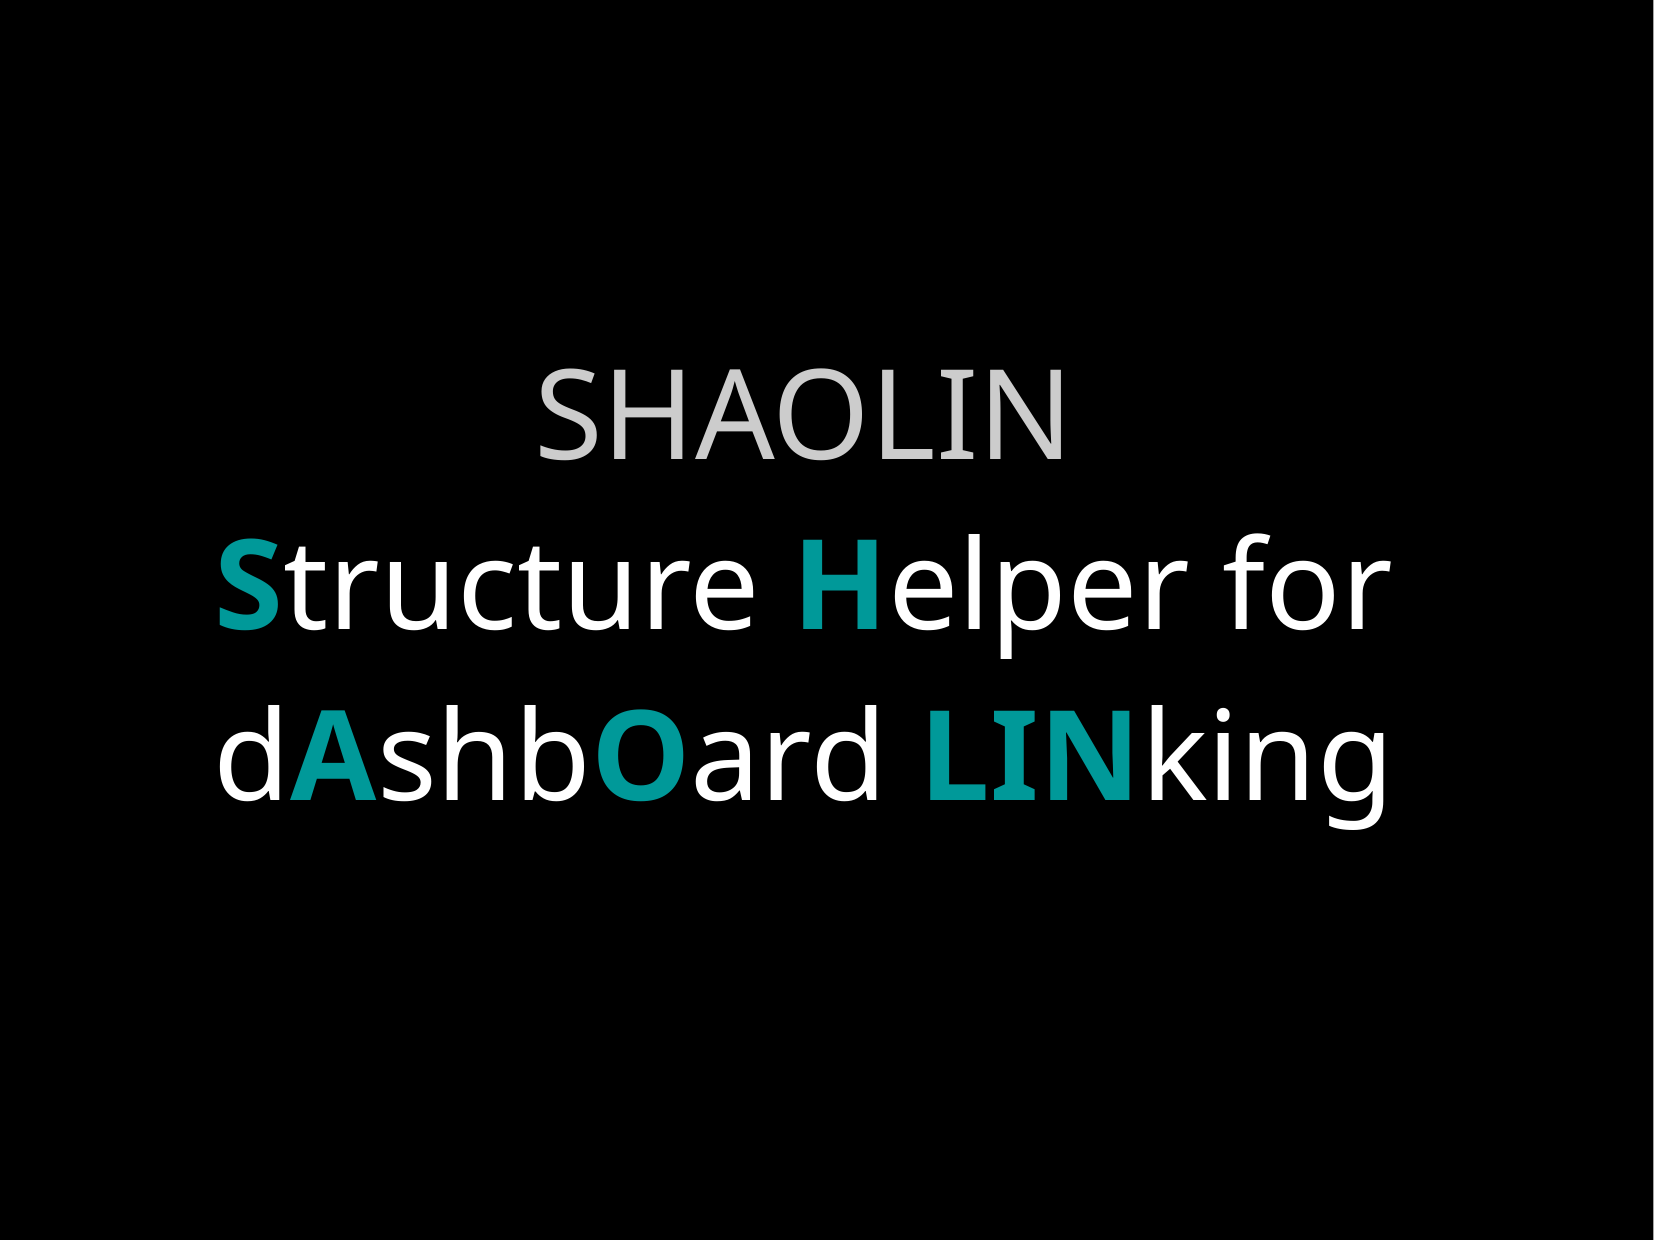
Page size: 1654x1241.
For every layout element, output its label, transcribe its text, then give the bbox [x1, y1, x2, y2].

title SHAOLIN Structure Helper for dAshbOard LINking [60, 352, 1549, 810]
